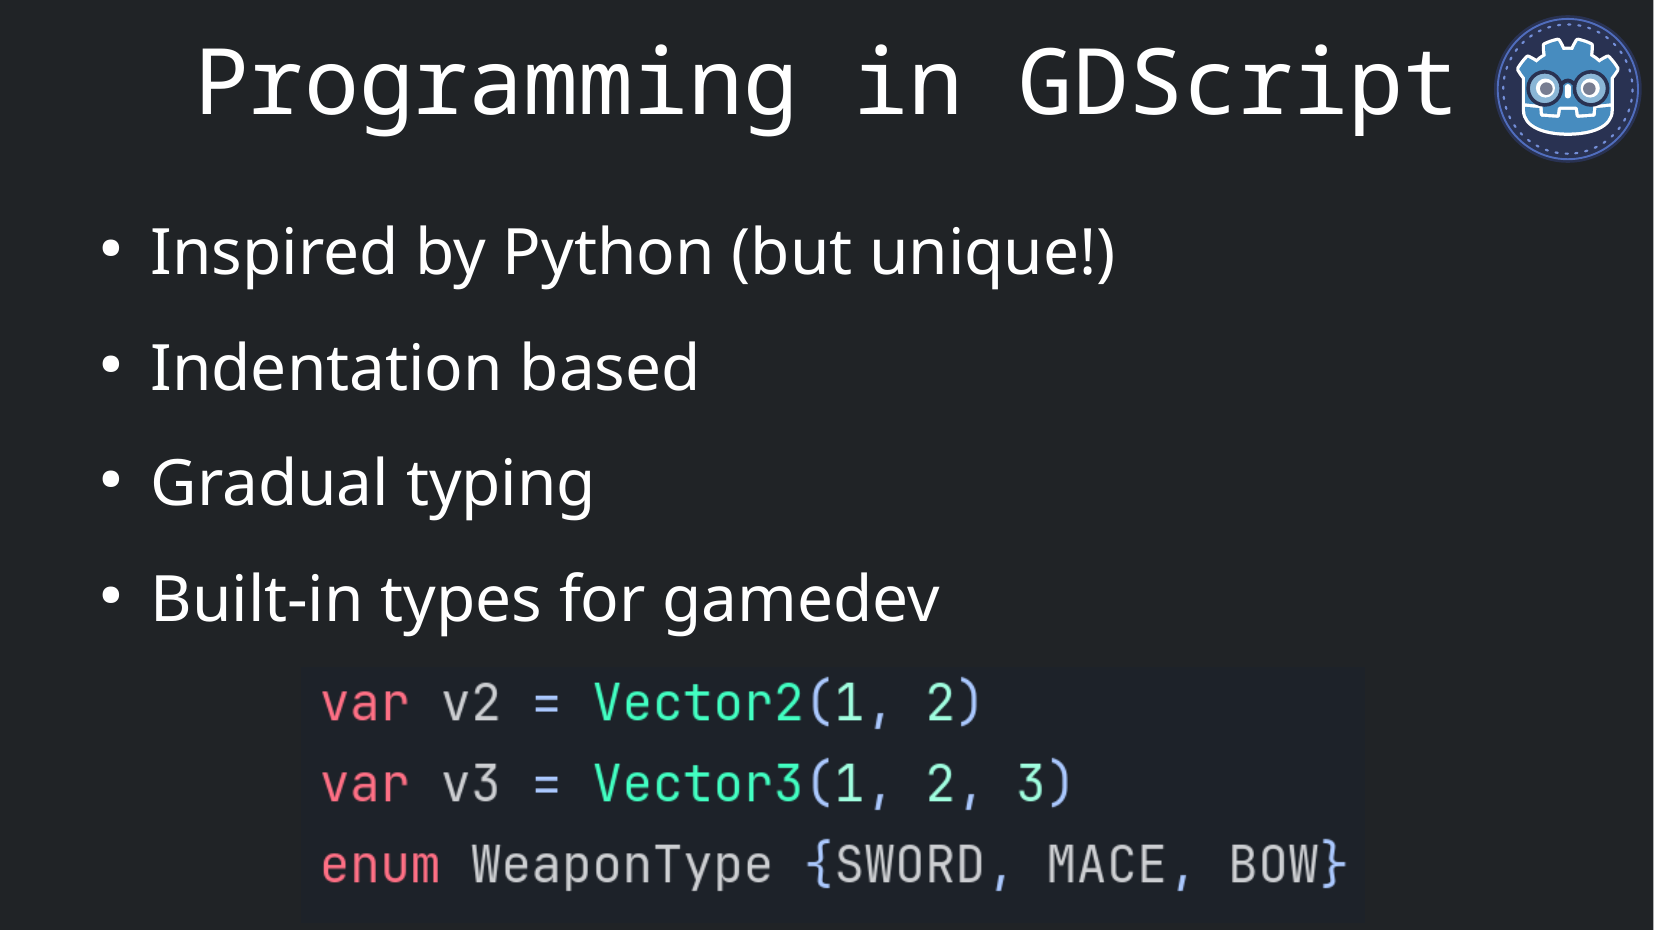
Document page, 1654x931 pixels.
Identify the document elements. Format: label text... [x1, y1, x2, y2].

picture [1493, 15, 1642, 163]
picture [301, 667, 1365, 923]
text_box [82, 649, 1595, 886]
list Inspired by Python (but unique!) Indentation based Gradual typing Built-in types for gamedev Fast compilation Memory management [82, 205, 1571, 649]
title Programming in GDScript [82, 1, 1571, 157]
